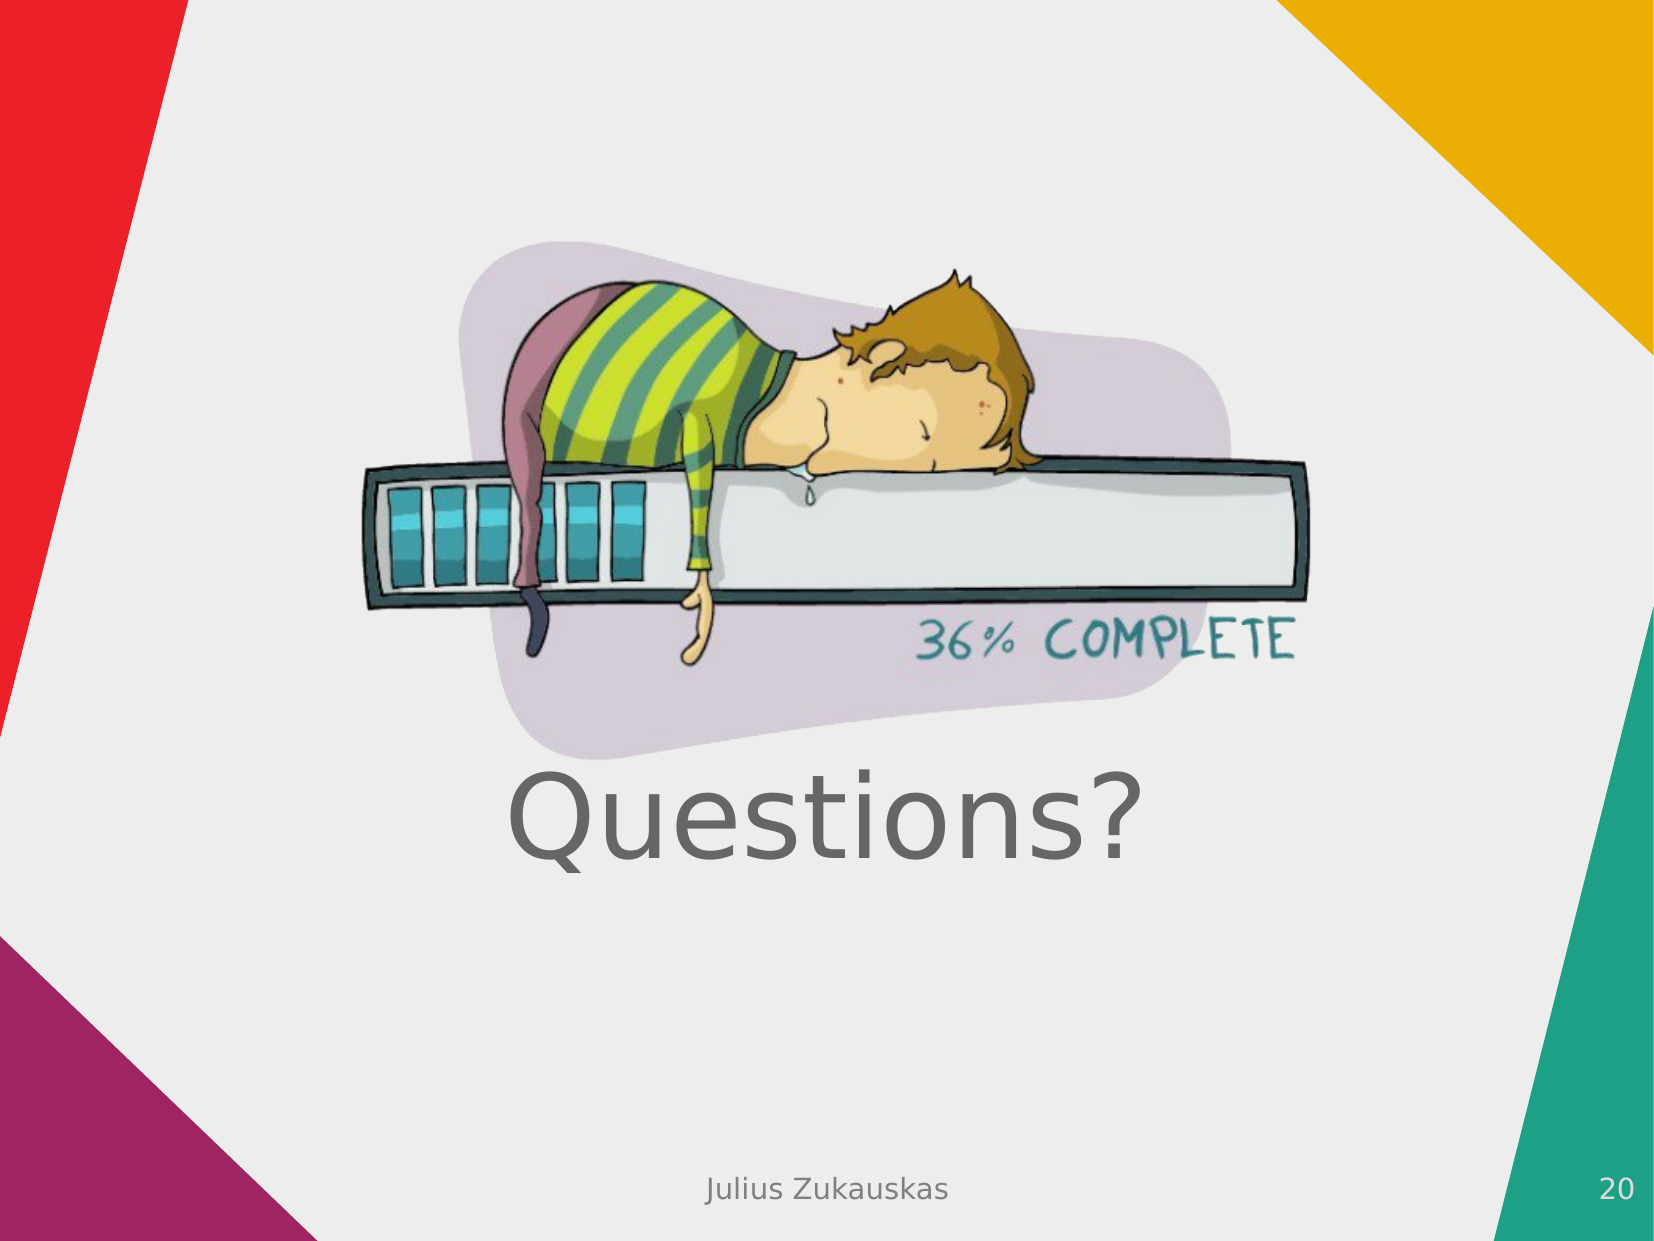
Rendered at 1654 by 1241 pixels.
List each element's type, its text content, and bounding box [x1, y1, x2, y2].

picture [321, 206, 1353, 649]
subtitle Questions? [114, 649, 1539, 986]
